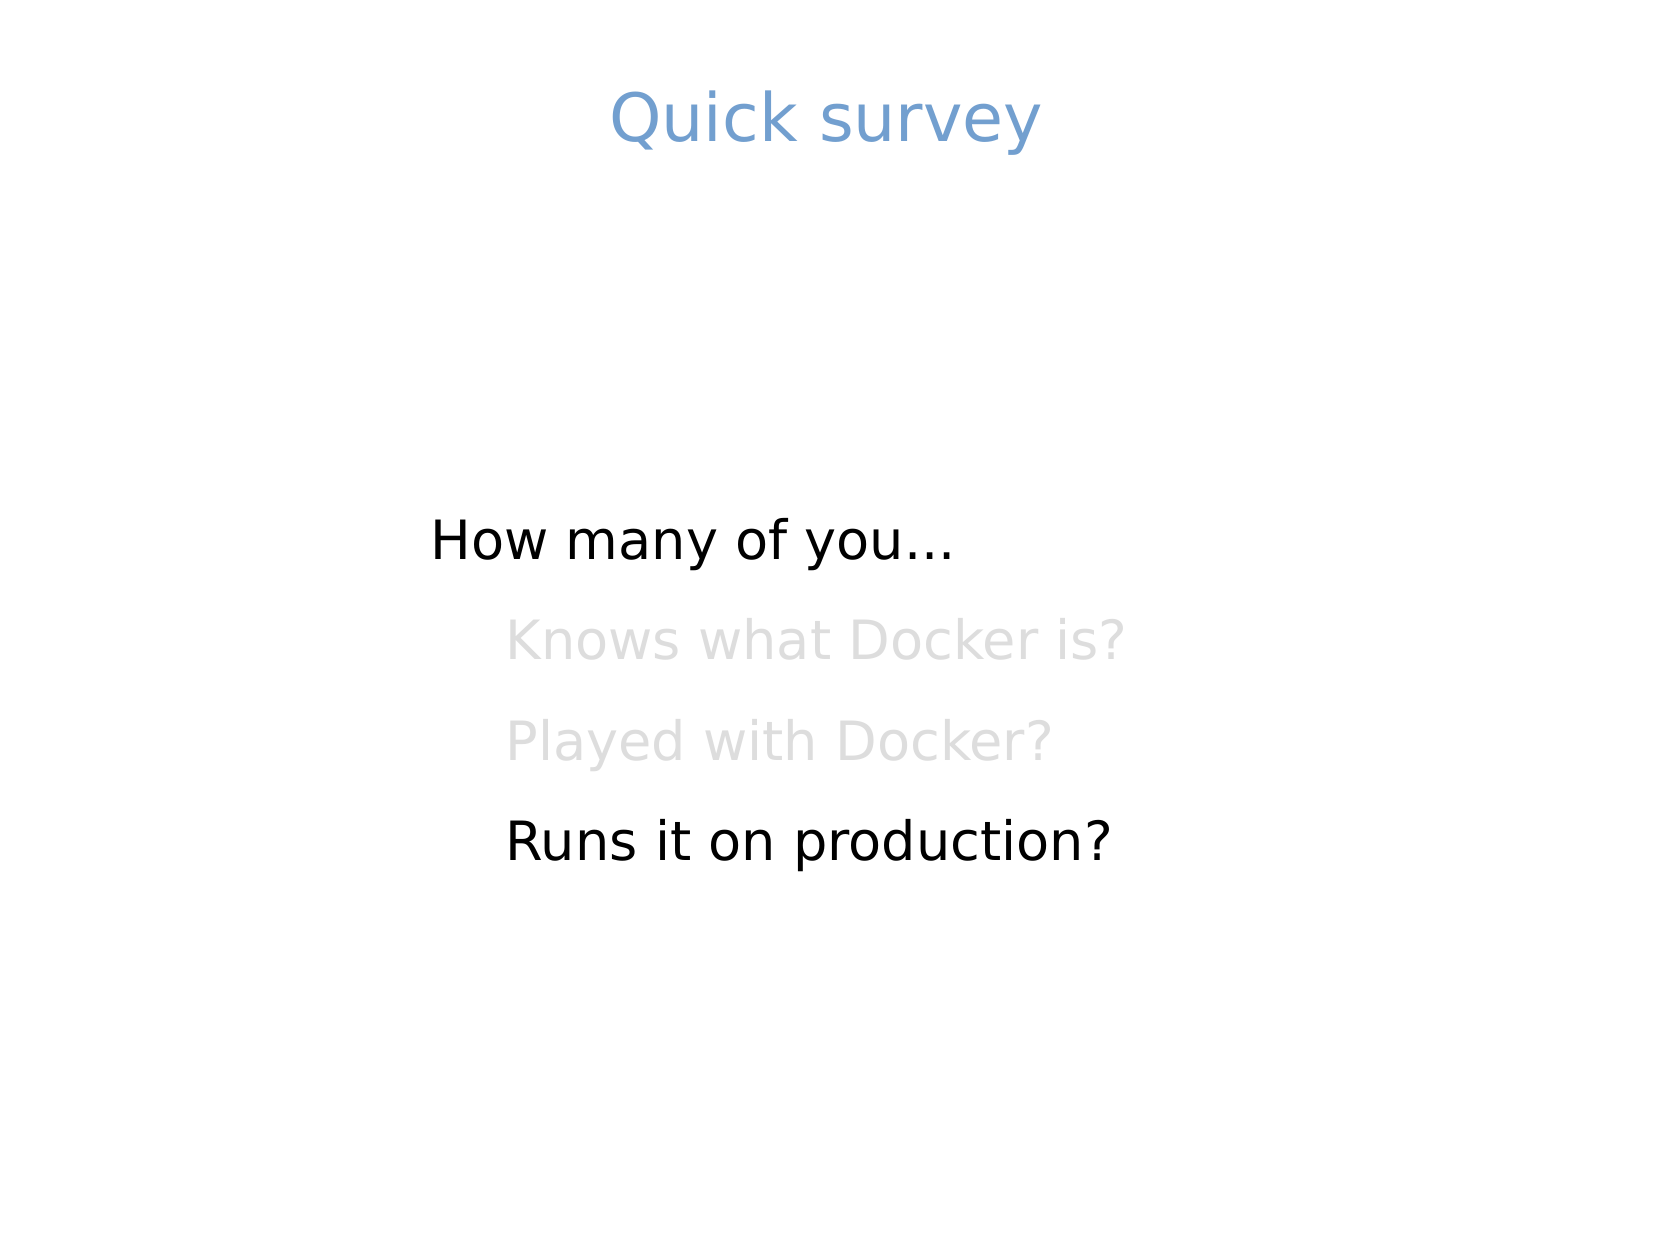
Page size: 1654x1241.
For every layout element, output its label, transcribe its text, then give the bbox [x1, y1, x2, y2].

text_box How many of you... Knows what Docker is? Played with Docker? Runs it on production? [415, 470, 1181, 850]
text_box Quick survey [594, 72, 1059, 166]
